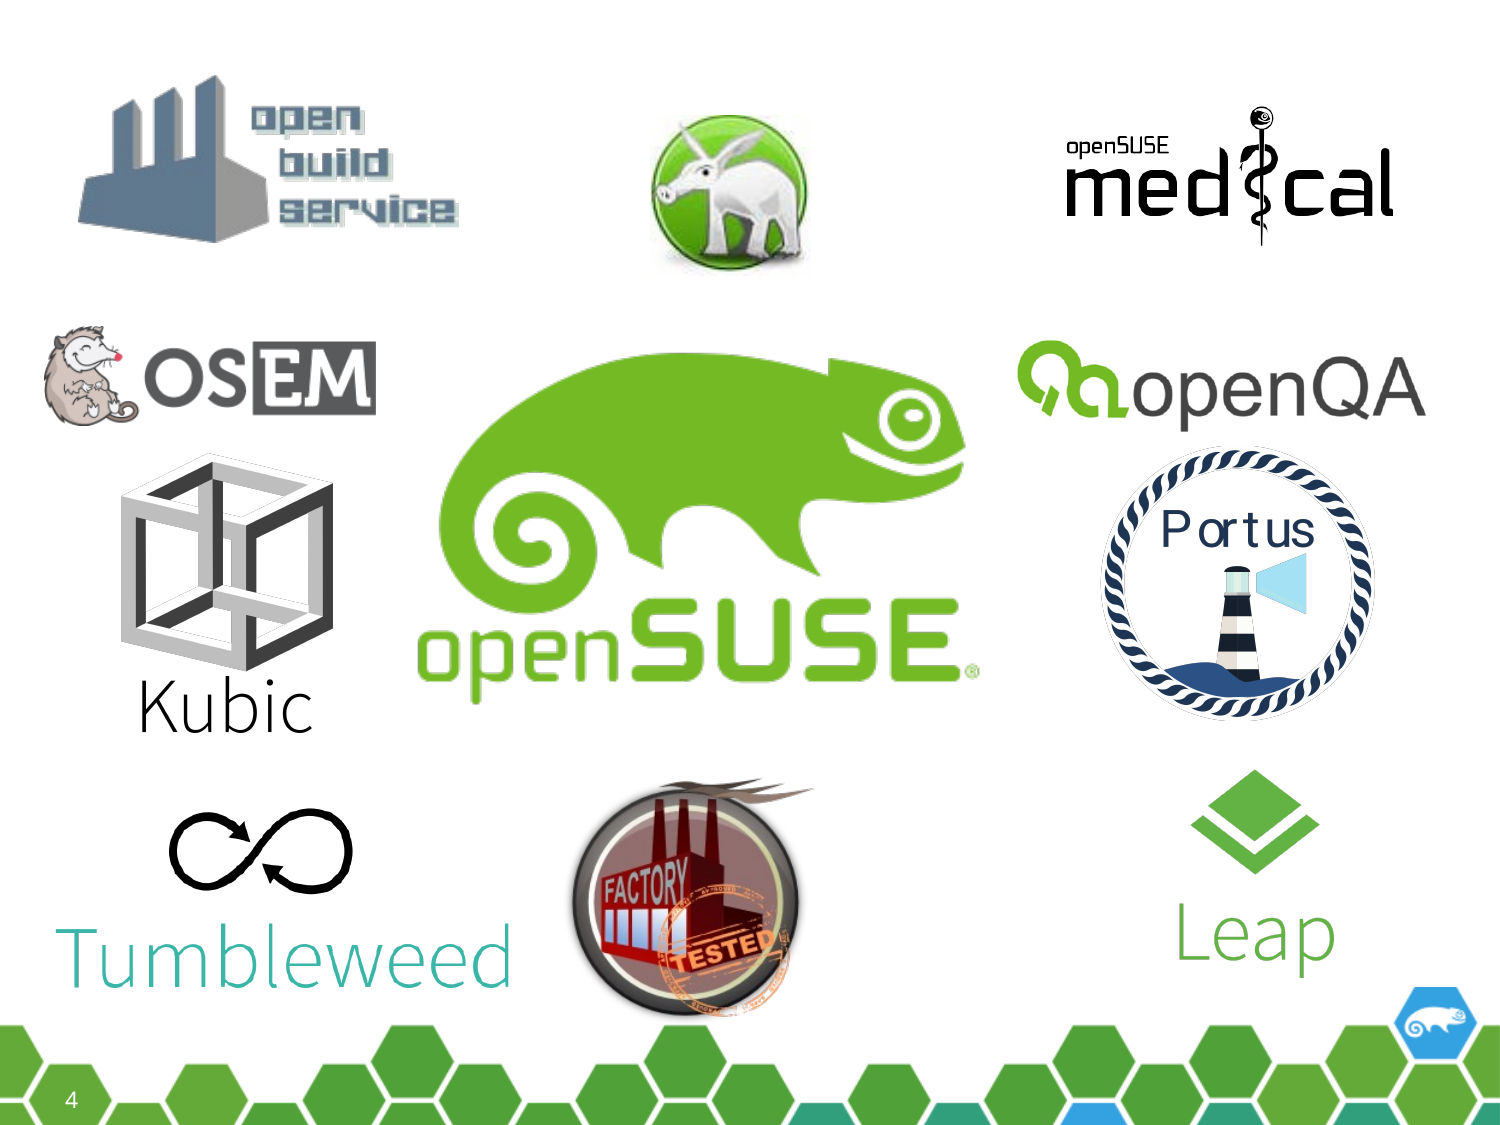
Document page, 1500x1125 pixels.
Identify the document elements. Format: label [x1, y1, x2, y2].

picture [44, 326, 376, 426]
picture [1014, 311, 1440, 721]
picture [650, 115, 817, 276]
picture [1053, 96, 1407, 254]
picture [78, 75, 459, 243]
picture [401, 336, 997, 723]
picture [0, 753, 1500, 1125]
picture [121, 453, 333, 733]
